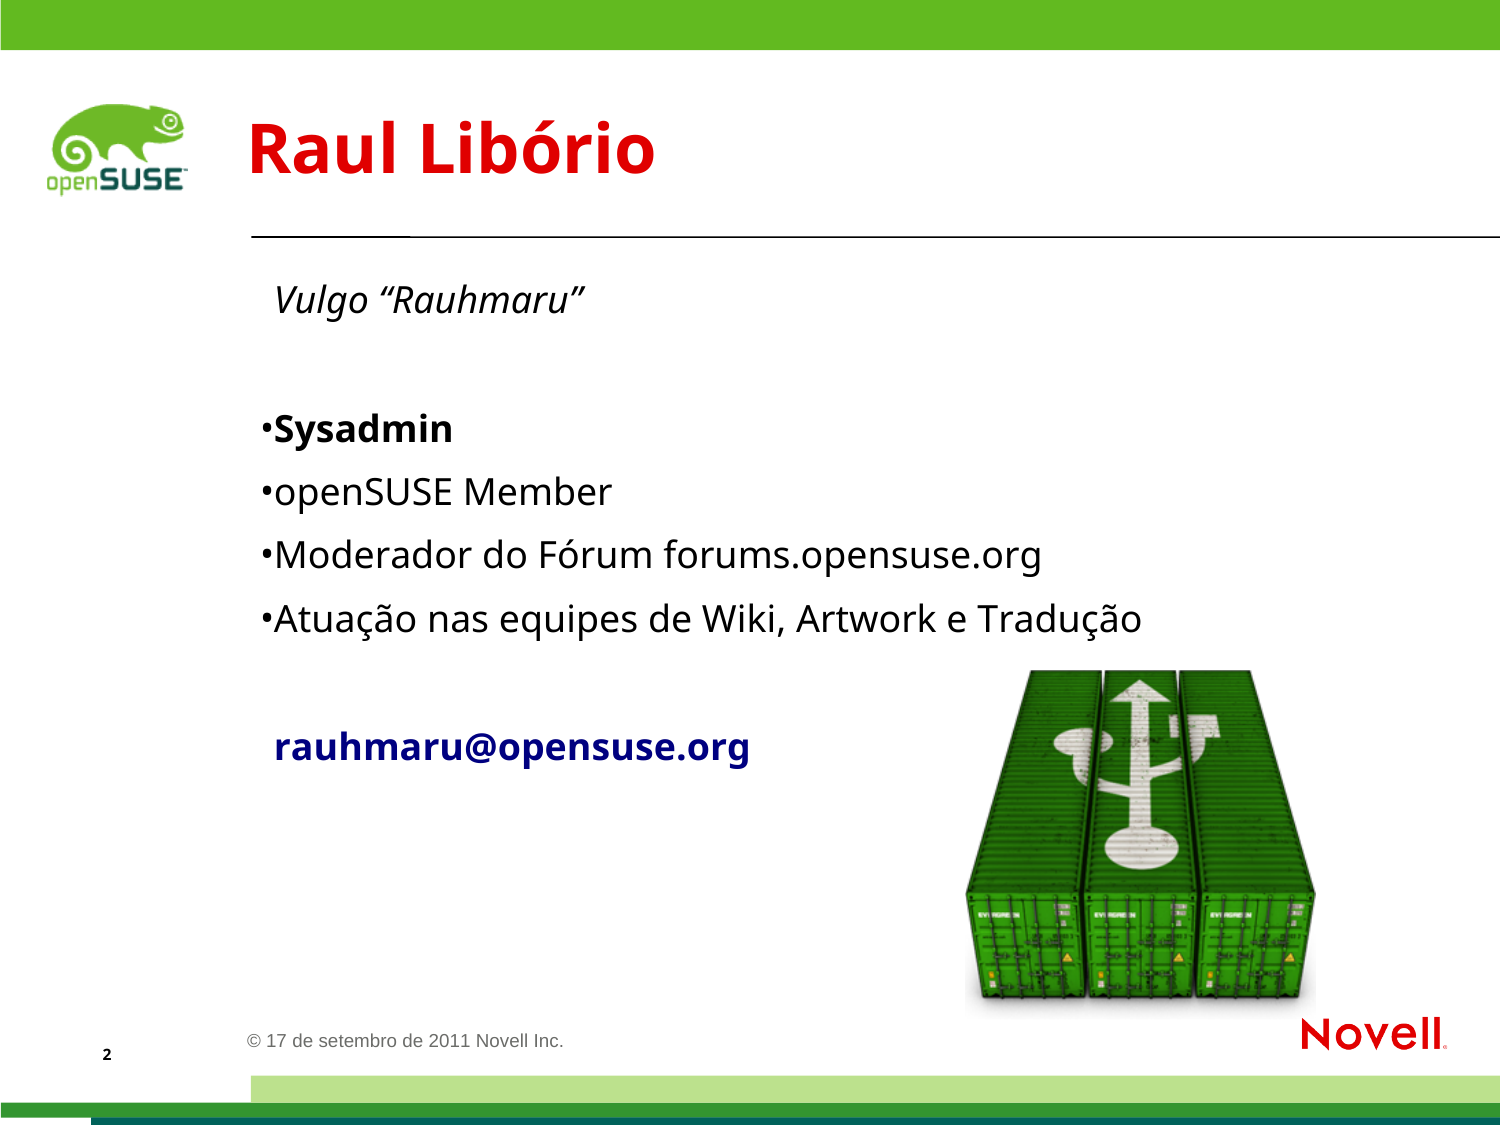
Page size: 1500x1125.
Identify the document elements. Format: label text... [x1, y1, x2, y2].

picture [1295, 1026, 1453, 1056]
title Raul Libório [246, 60, 1409, 239]
picture [965, 669, 1316, 1021]
list Vulgo “Rauhmaru” Sysadmin openSUSE Member Moderador do Fórum forums.opensuse.org Atuação nas equipes de Wiki, Artwork e Tradução rauhmaru@opensuse.org [245, 267, 1458, 1026]
picture [47, 104, 188, 197]
